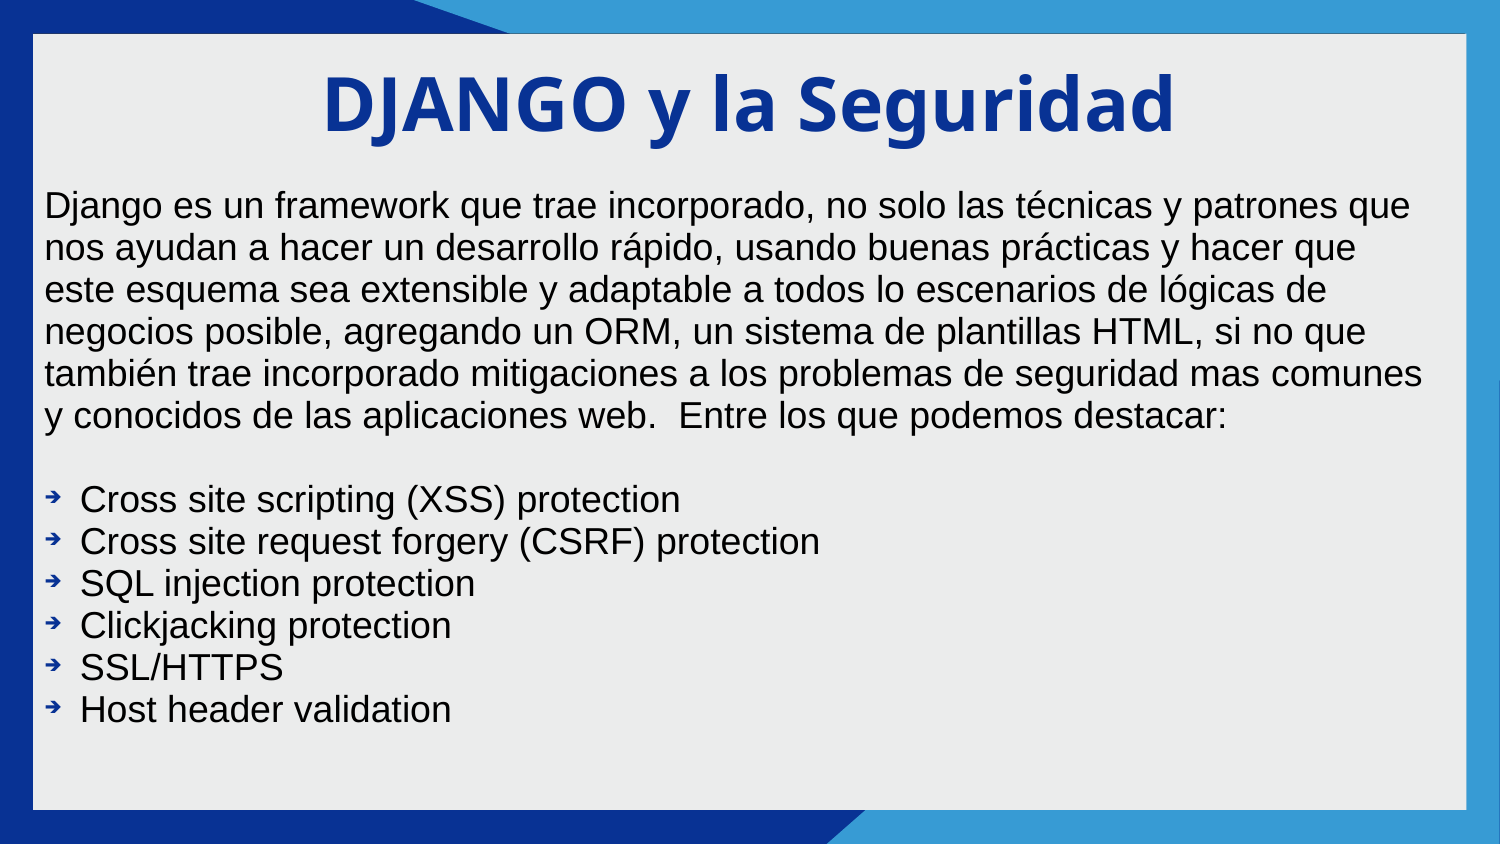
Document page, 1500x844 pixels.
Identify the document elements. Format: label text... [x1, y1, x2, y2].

text_box Django es un framework que trae incorporado, no solo las técnicas y patrones que nos ayudan a hacer un desarrollo rápido, usando buenas prácticas y hacer que este esquema sea extensible y adaptable a todos lo escenarios de lógicas de negocios posible, agregando un ORM, un sistema de plantillas HTML, si no que también trae incorporado mitigaciones a los problemas de seguridad mas comunes y conocidos de las aplicaciones web. Entre los que podemos destacar: Cross site scripting (XSS) protection Cross site request forgery (CSRF) protection SQL injection protection Clickjacking protection SSL/HTTPS Host header validation [29, 177, 1442, 824]
title DJANGO y la Seguridad [34, 36, 1466, 178]
